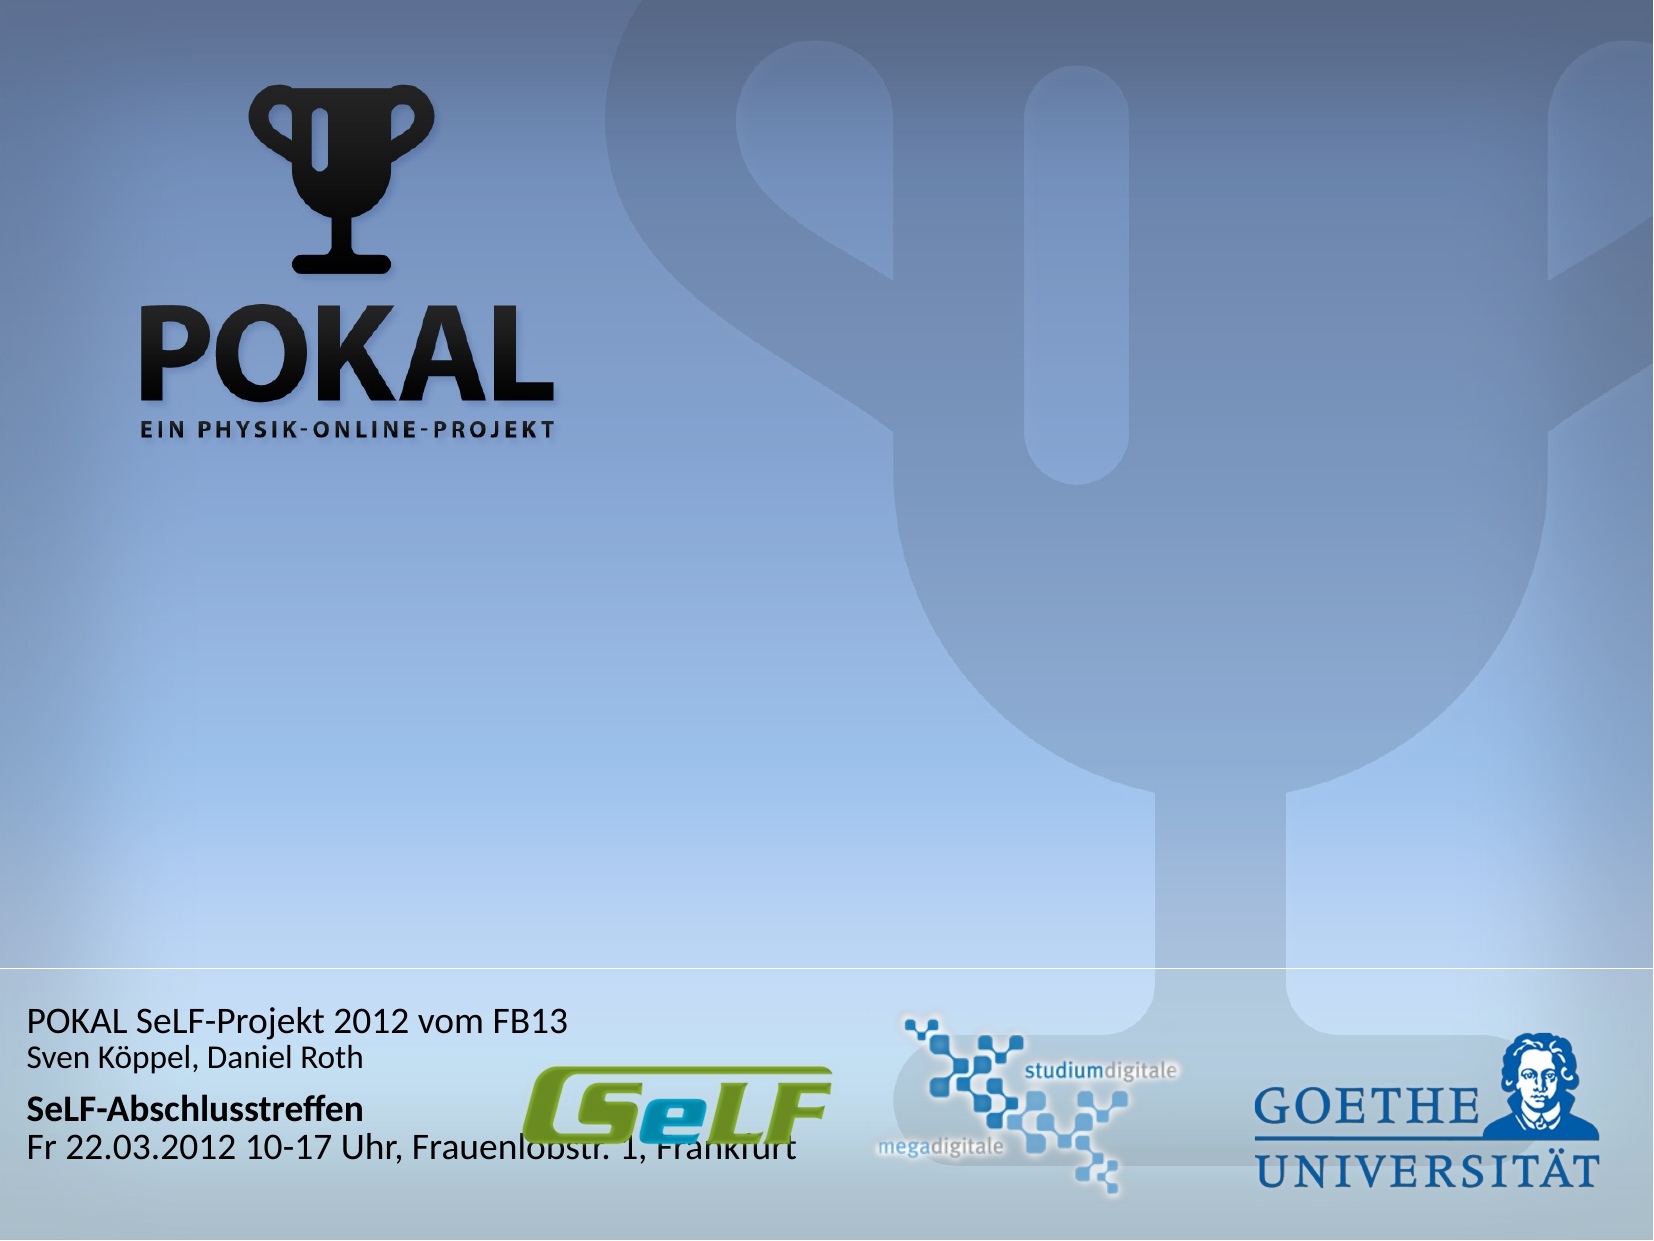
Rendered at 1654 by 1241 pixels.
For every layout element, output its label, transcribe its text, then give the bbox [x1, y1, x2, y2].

text_box POKAL SeLF-Projekt 2012 vom FB13 Sven Köppel, Daniel Roth SeLF-Abschlusstreffen Fr 22.03.2012 10-17 Uhr, Frauenlobstr. 1, Frankfurt [11, 998, 813, 1212]
text_box [0, 968, 1654, 1241]
picture [0, 0, 1653, 968]
picture [514, 1058, 840, 1152]
picture [1246, 1024, 1607, 1211]
picture [862, 997, 1191, 1219]
